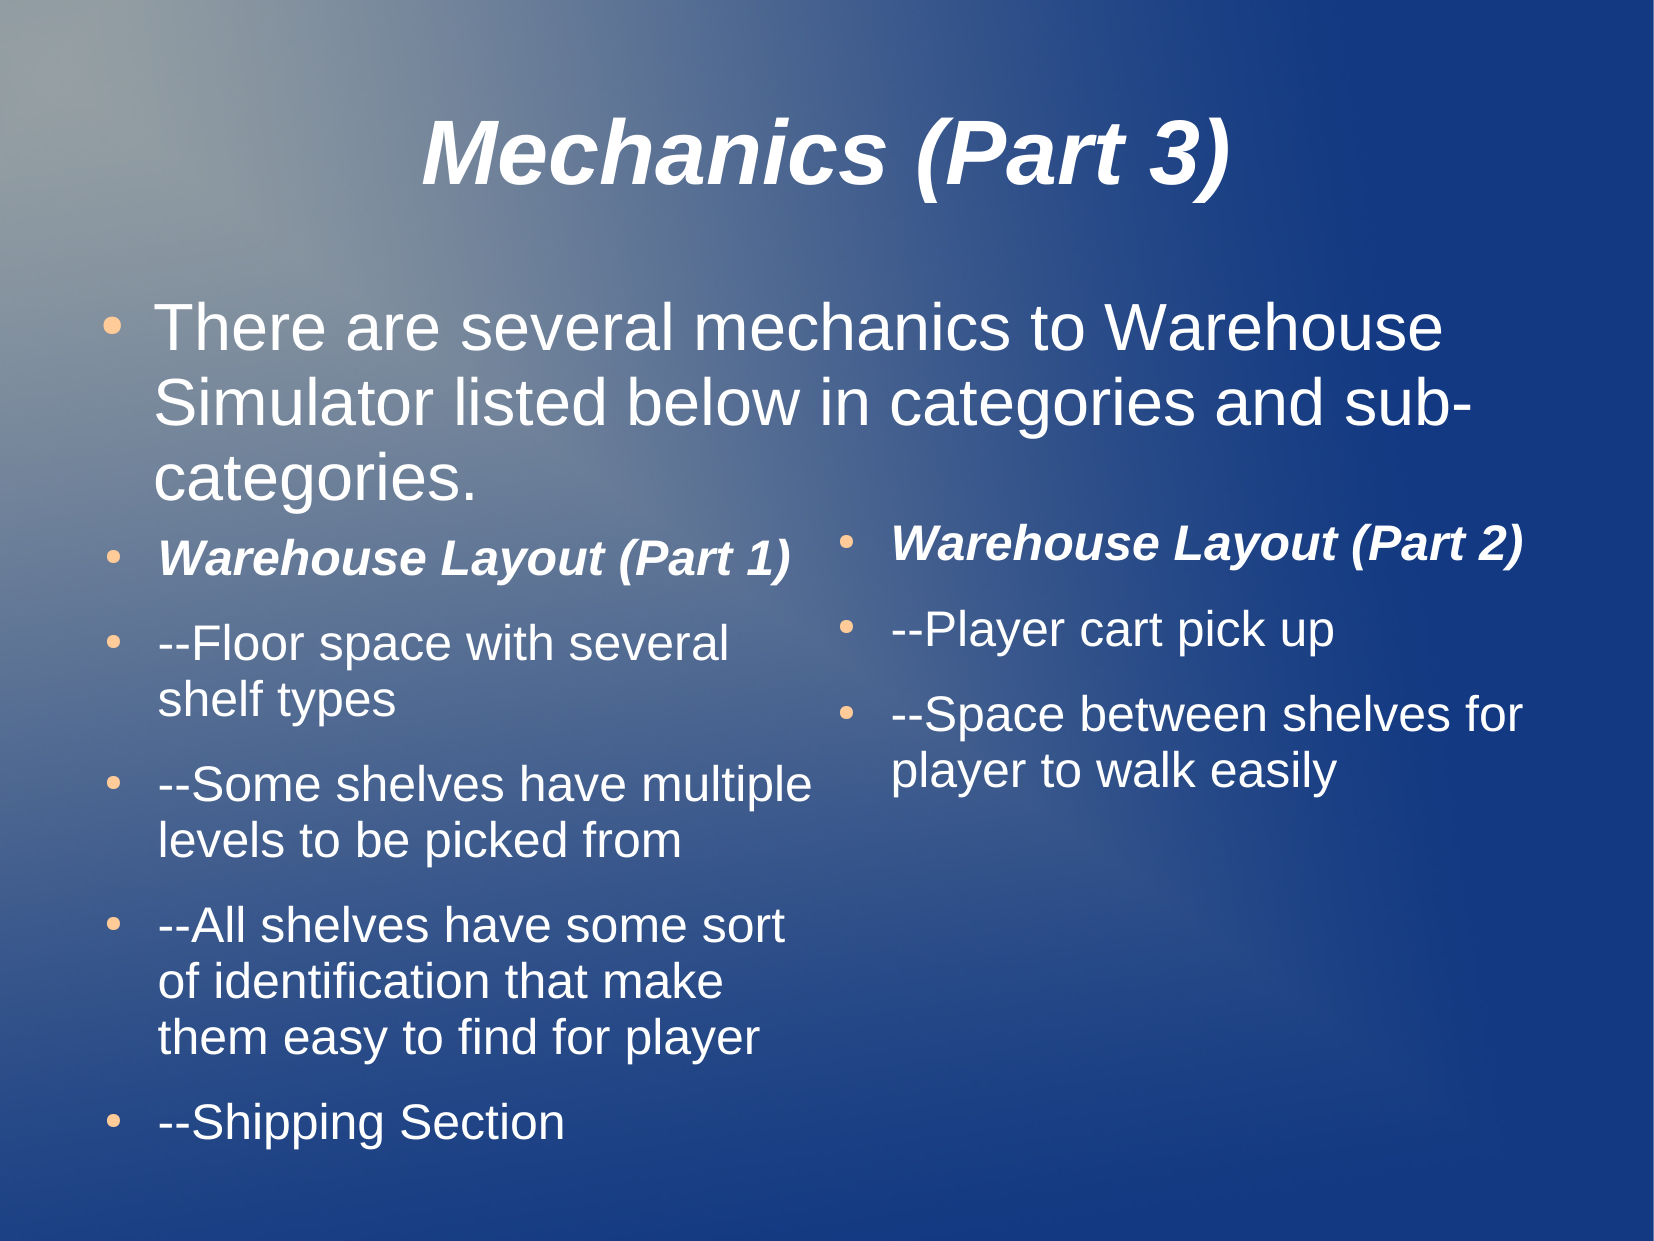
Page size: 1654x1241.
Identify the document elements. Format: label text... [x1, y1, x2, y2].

title Mechanics (Part 3) [82, 49, 1571, 257]
list There are several mechanics to Warehouse Simulator listed below in categories and sub-categories. [82, 290, 1571, 526]
picture [0, 0, 1654, 1241]
list Warehouse Layout (Part 2) --Player cart pick up --Space between shelves for player to walk easily [819, 515, 1558, 1186]
list Warehouse Layout (Part 1) --Floor space with several shelf types --Some shelves have multiple levels to be picked from --All shelves have some sort of identification that make them easy to find for player --Shipping Section [86, 530, 826, 1201]
